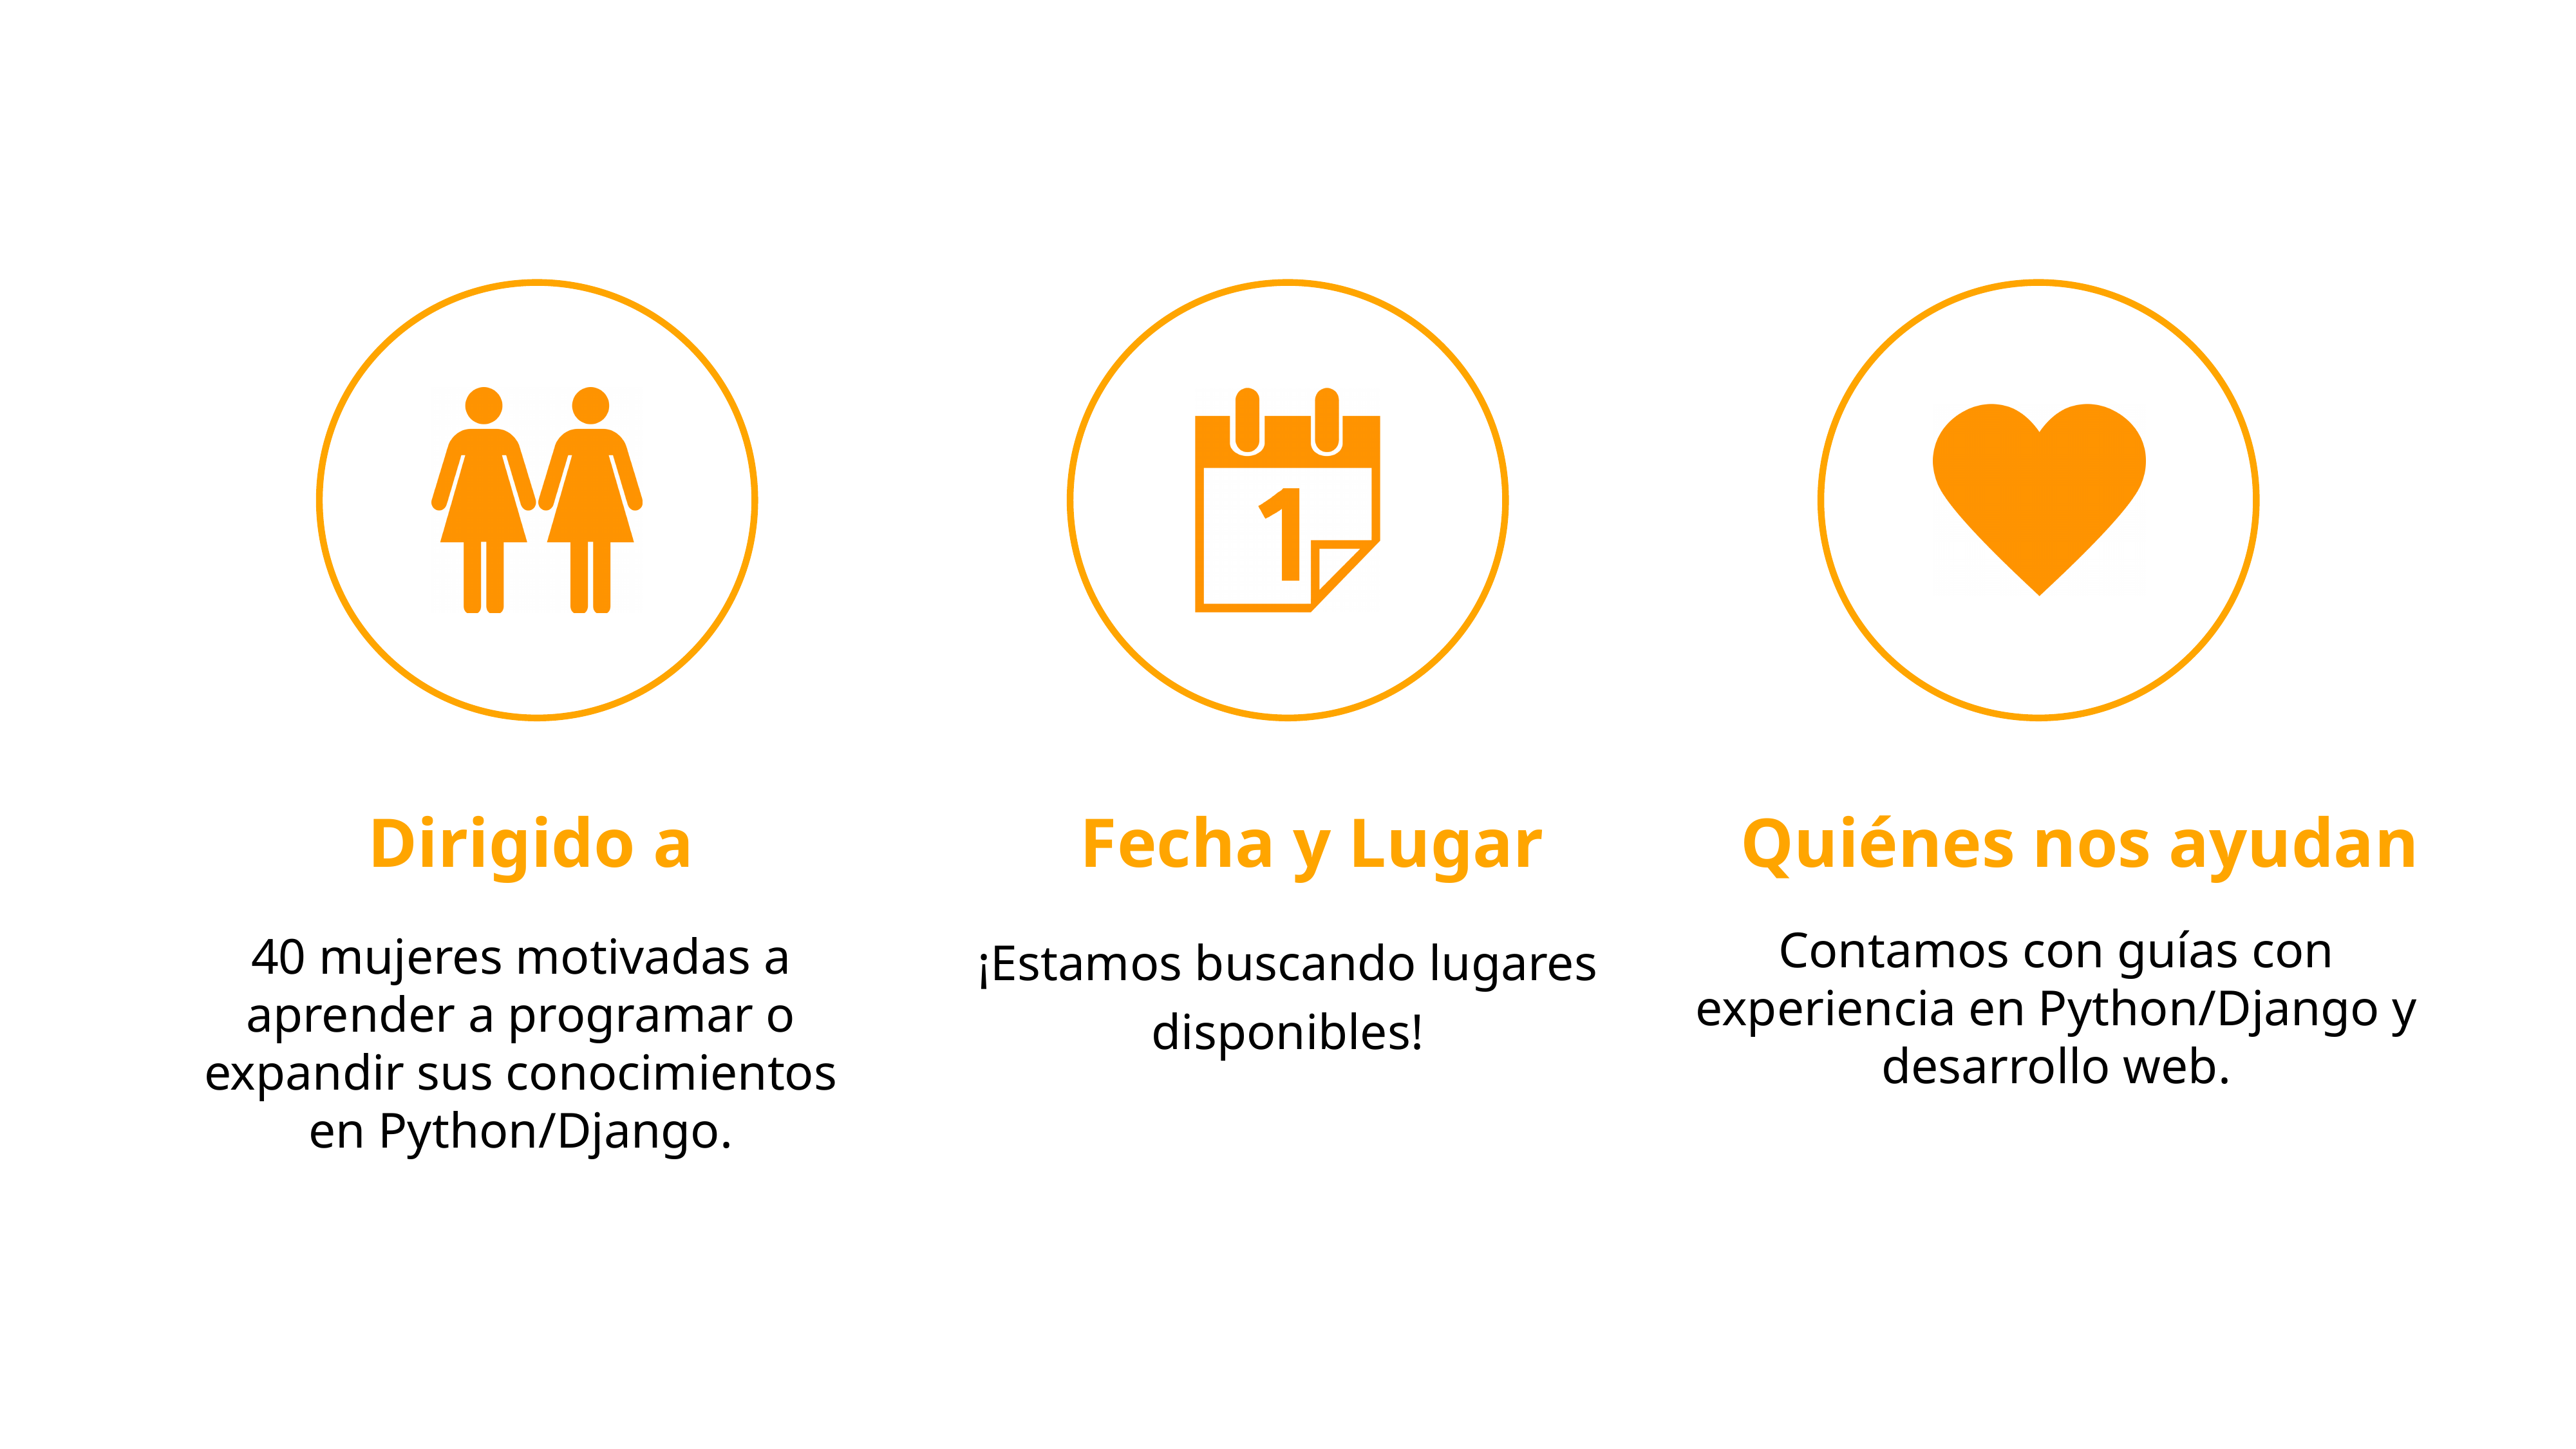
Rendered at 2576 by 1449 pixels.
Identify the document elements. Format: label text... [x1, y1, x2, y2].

picture [1195, 388, 1380, 612]
text_box Quiénes nos ayudan [1735, 794, 2510, 886]
text_box 40 mujeres motivadas a aprender a programar o expandir sus conocimientos en Python/Django. [182, 925, 860, 1295]
text_box Fecha y Lugar [1075, 794, 1615, 886]
text_box ¡Estamos buscando lugares disponibles! [965, 920, 1610, 1257]
text_box Contamos con guías con experiencia en Python/Django y desarrollo web. [1682, 919, 2431, 1297]
picture [1933, 404, 2146, 596]
picture [431, 387, 643, 613]
text_box Dirigido a [362, 794, 818, 886]
